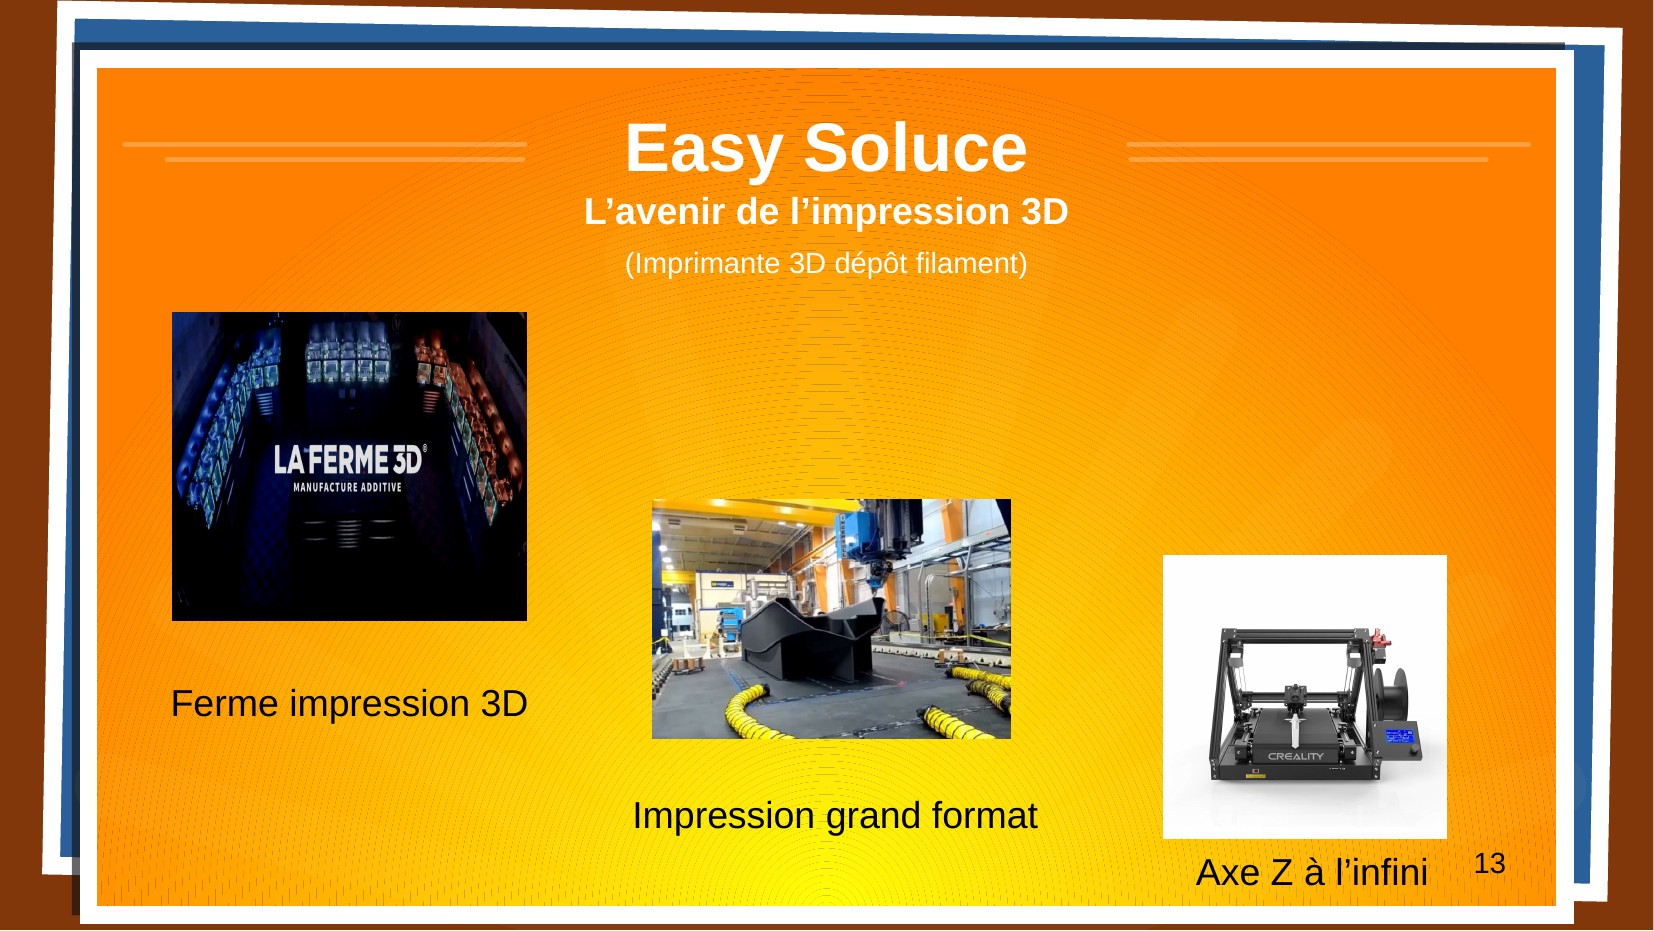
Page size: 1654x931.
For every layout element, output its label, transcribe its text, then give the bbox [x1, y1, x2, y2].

picture [652, 499, 1011, 739]
text_box Impression grand format [617, 786, 1081, 851]
picture [172, 312, 527, 621]
text_box Axe Z à l’infini [1181, 844, 1444, 902]
text_box (Imprimante 3D dépôt filament) [610, 239, 1044, 288]
title Easy Soluce [531, 73, 1123, 222]
picture [1163, 555, 1447, 839]
text_box L’avenir de l’impression 3D [569, 183, 1085, 240]
text_box Ferme impression 3D [155, 674, 544, 732]
